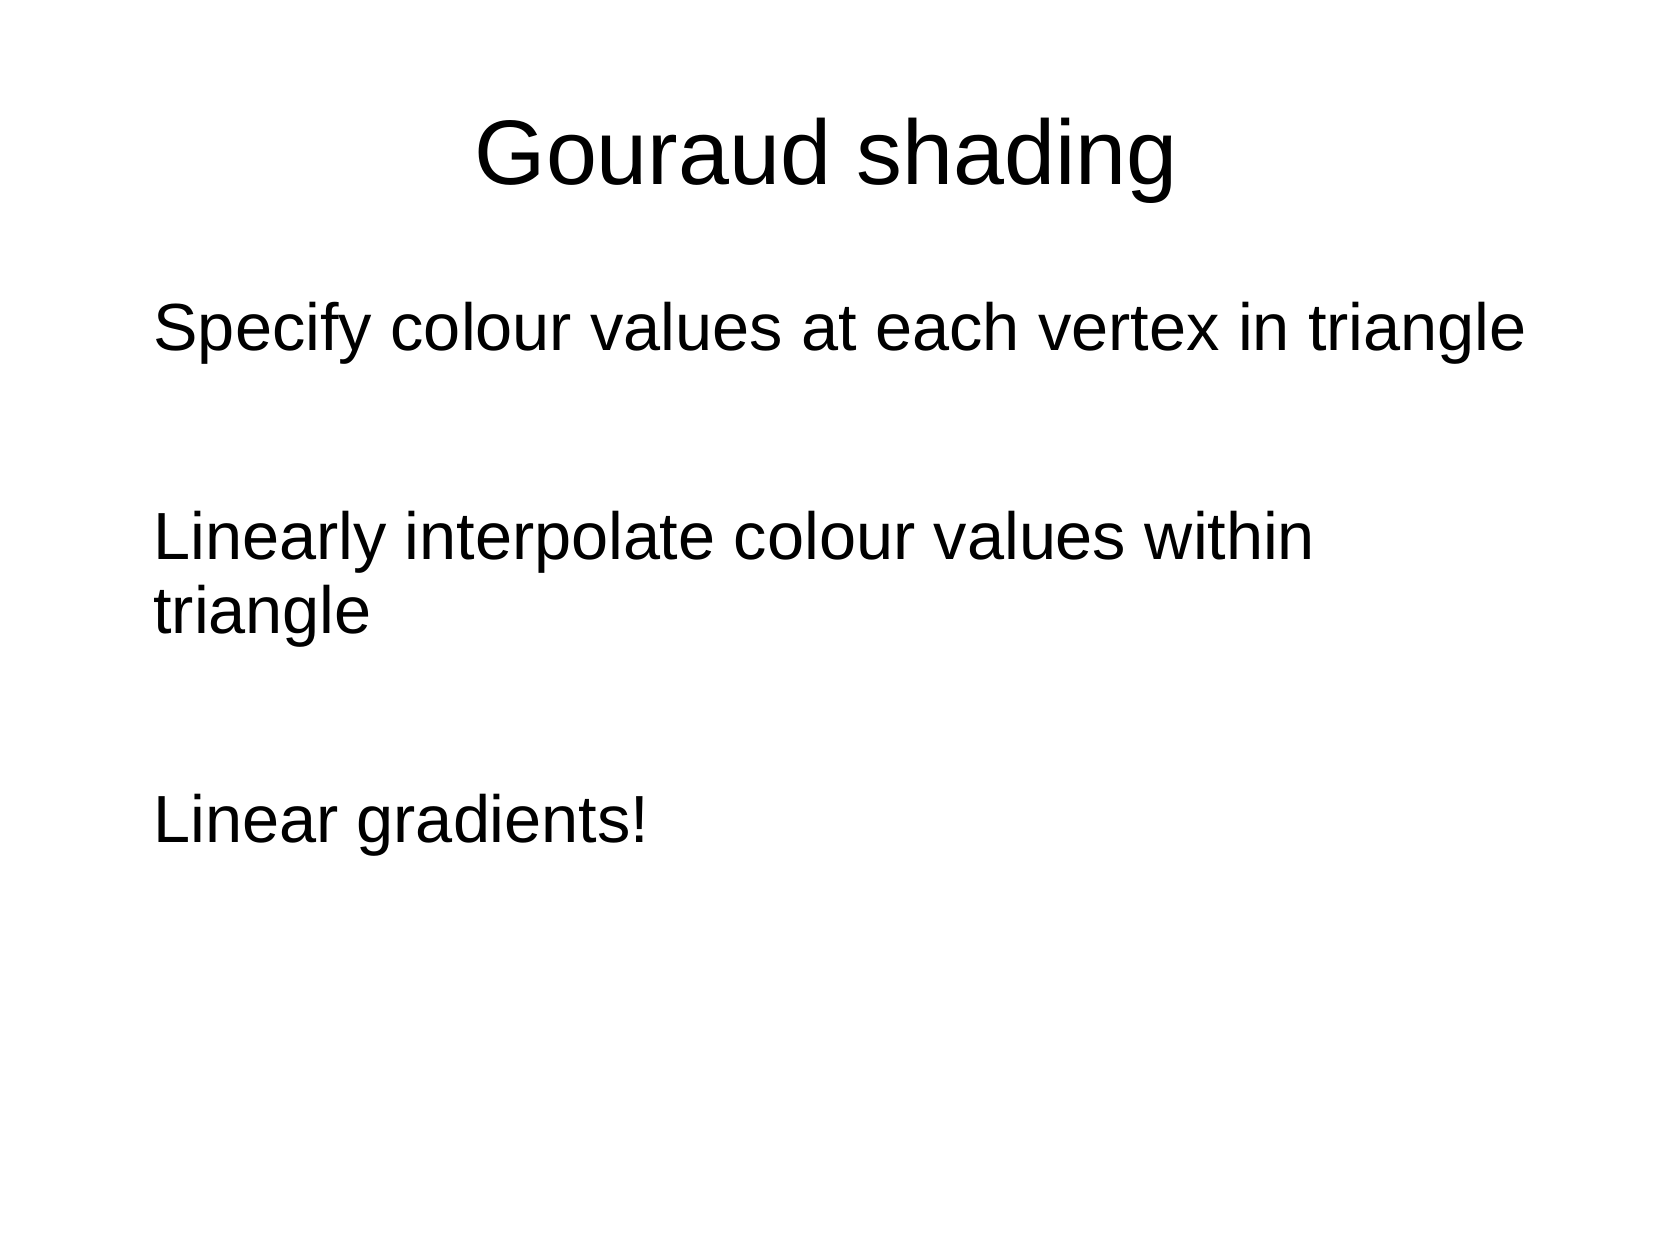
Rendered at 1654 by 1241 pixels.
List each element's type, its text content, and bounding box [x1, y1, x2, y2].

title Gouraud shading [82, 49, 1571, 257]
list Specify colour values at each vertex in triangle Linearly interpolate colour values within triangle Linear gradients! [82, 290, 1538, 1010]
